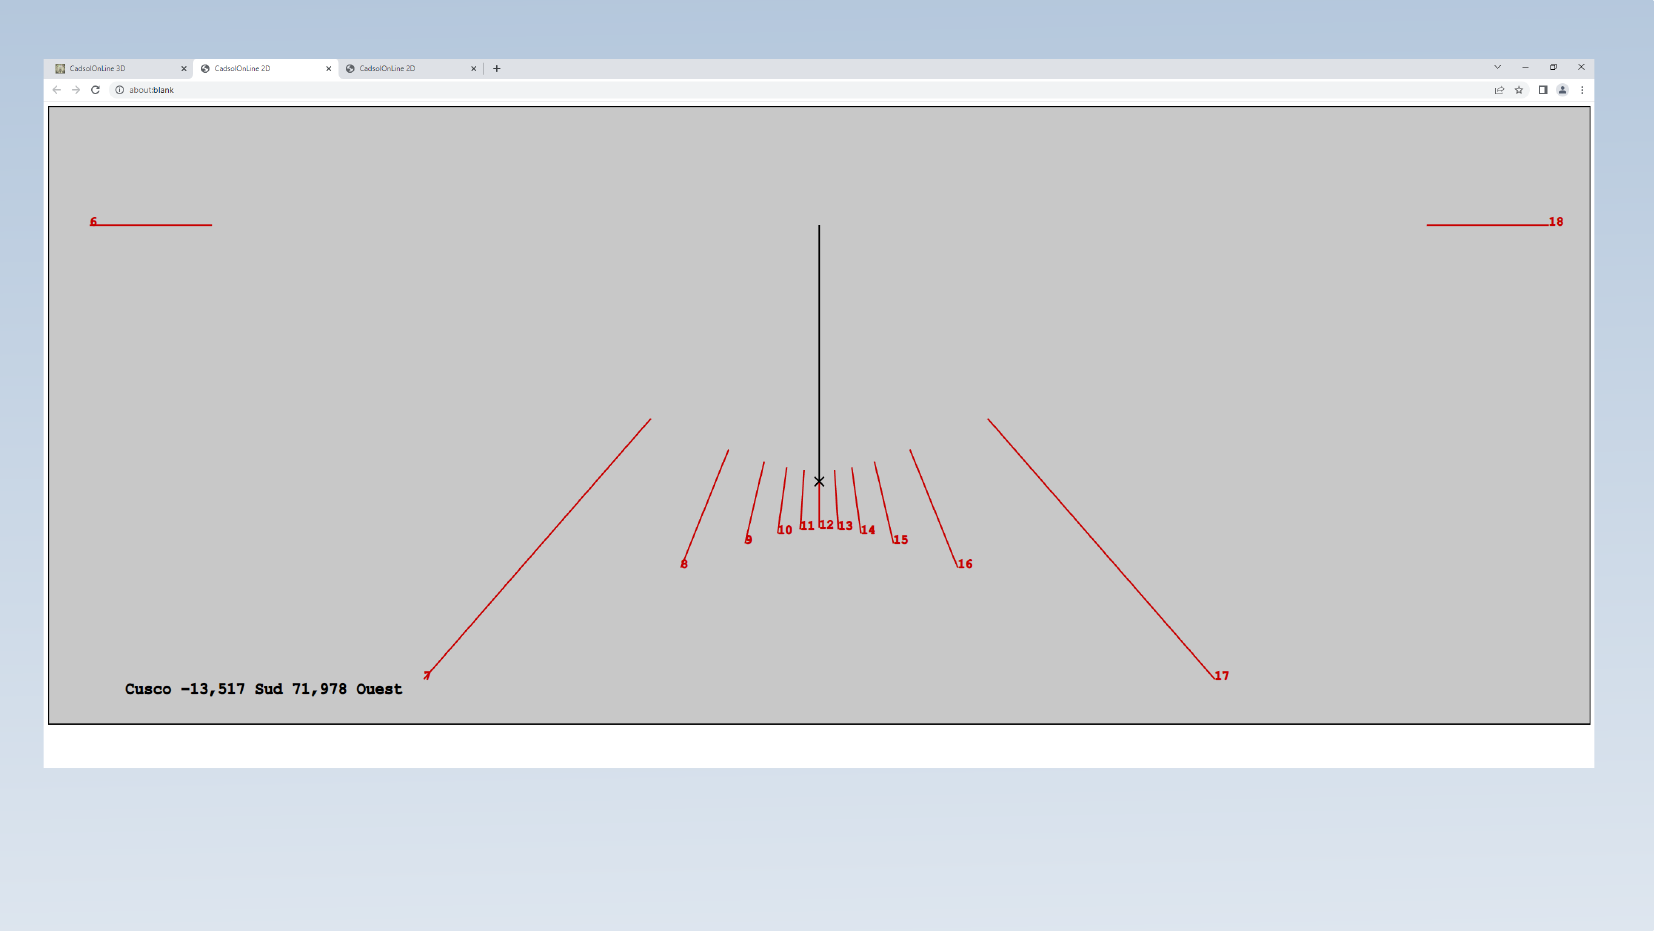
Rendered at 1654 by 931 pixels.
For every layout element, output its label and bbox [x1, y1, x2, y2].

picture [43, 59, 1595, 768]
